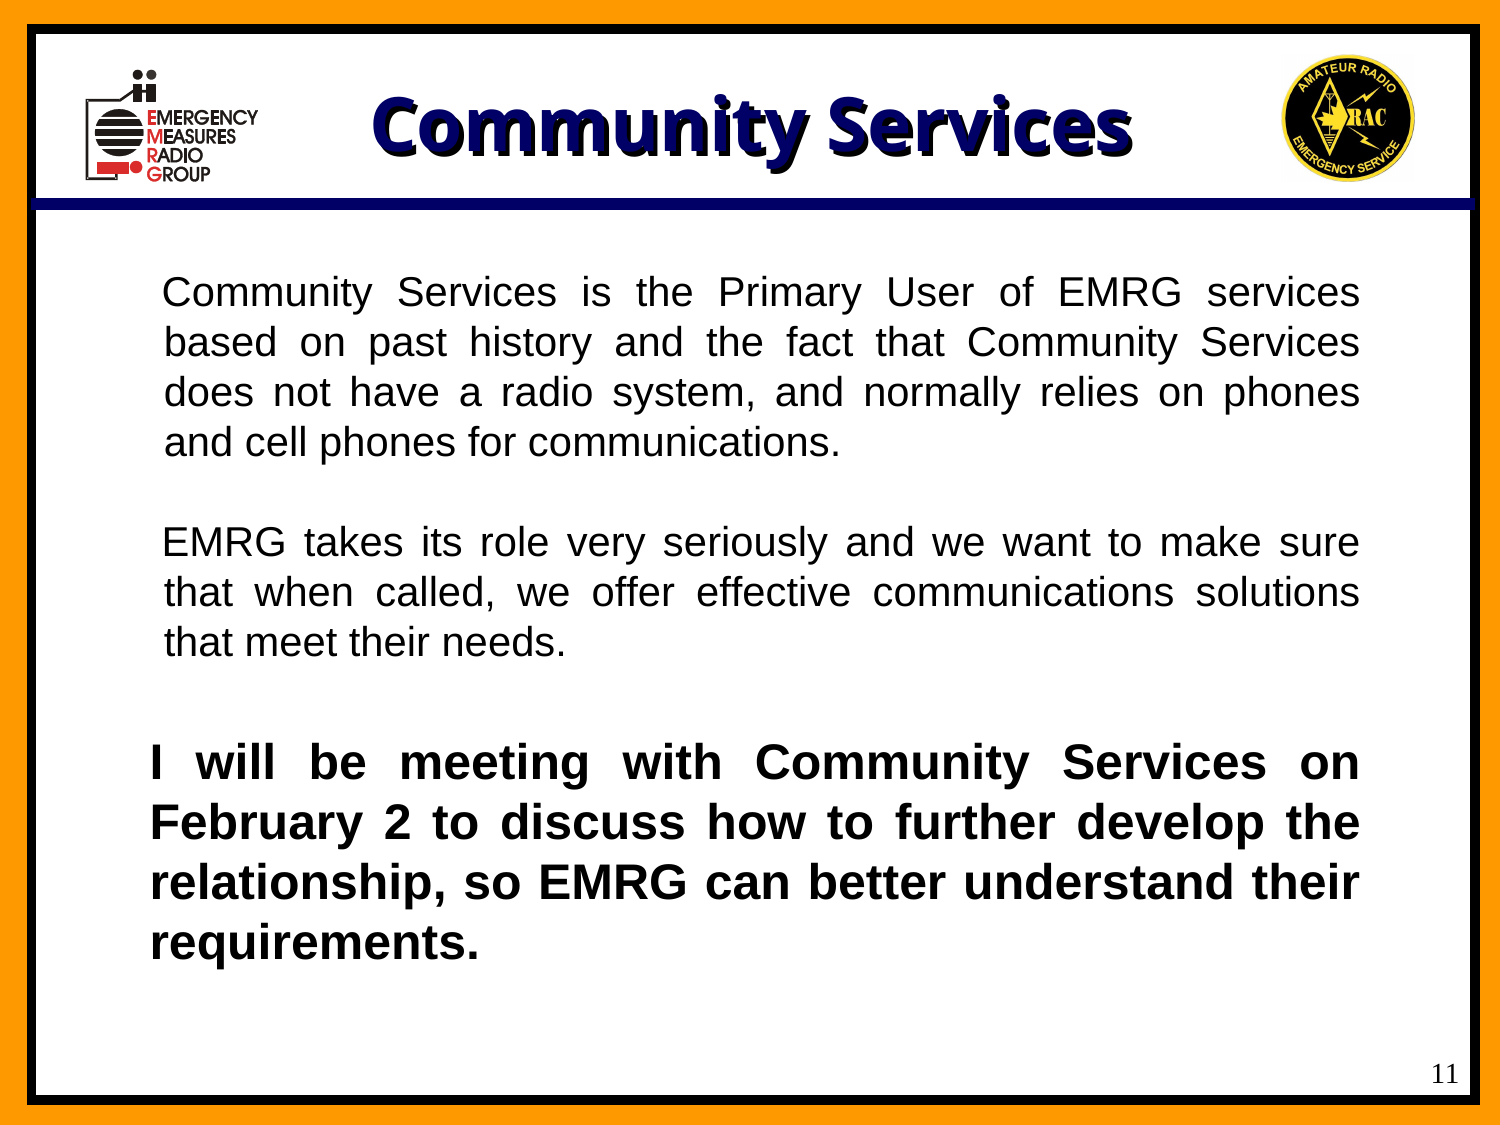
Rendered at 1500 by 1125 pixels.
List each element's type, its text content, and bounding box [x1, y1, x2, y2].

text_box Community Services is the Primary User of EMRG services based on past history and the fact that Community Services does not have a radio system, and normally relies on phones and cell phones for communications. EMRG takes its role very seriously and we want to make sure that when called, we offer effective communications solutions that meet their needs. [146, 256, 1377, 721]
text_box I will be meeting with Community Services on February 2 to discuss how to further develop the relationship, so EMRG can better understand their requirements. [134, 721, 1377, 978]
text_box Community Services [256, 83, 1246, 176]
picture [1281, 54, 1415, 182]
